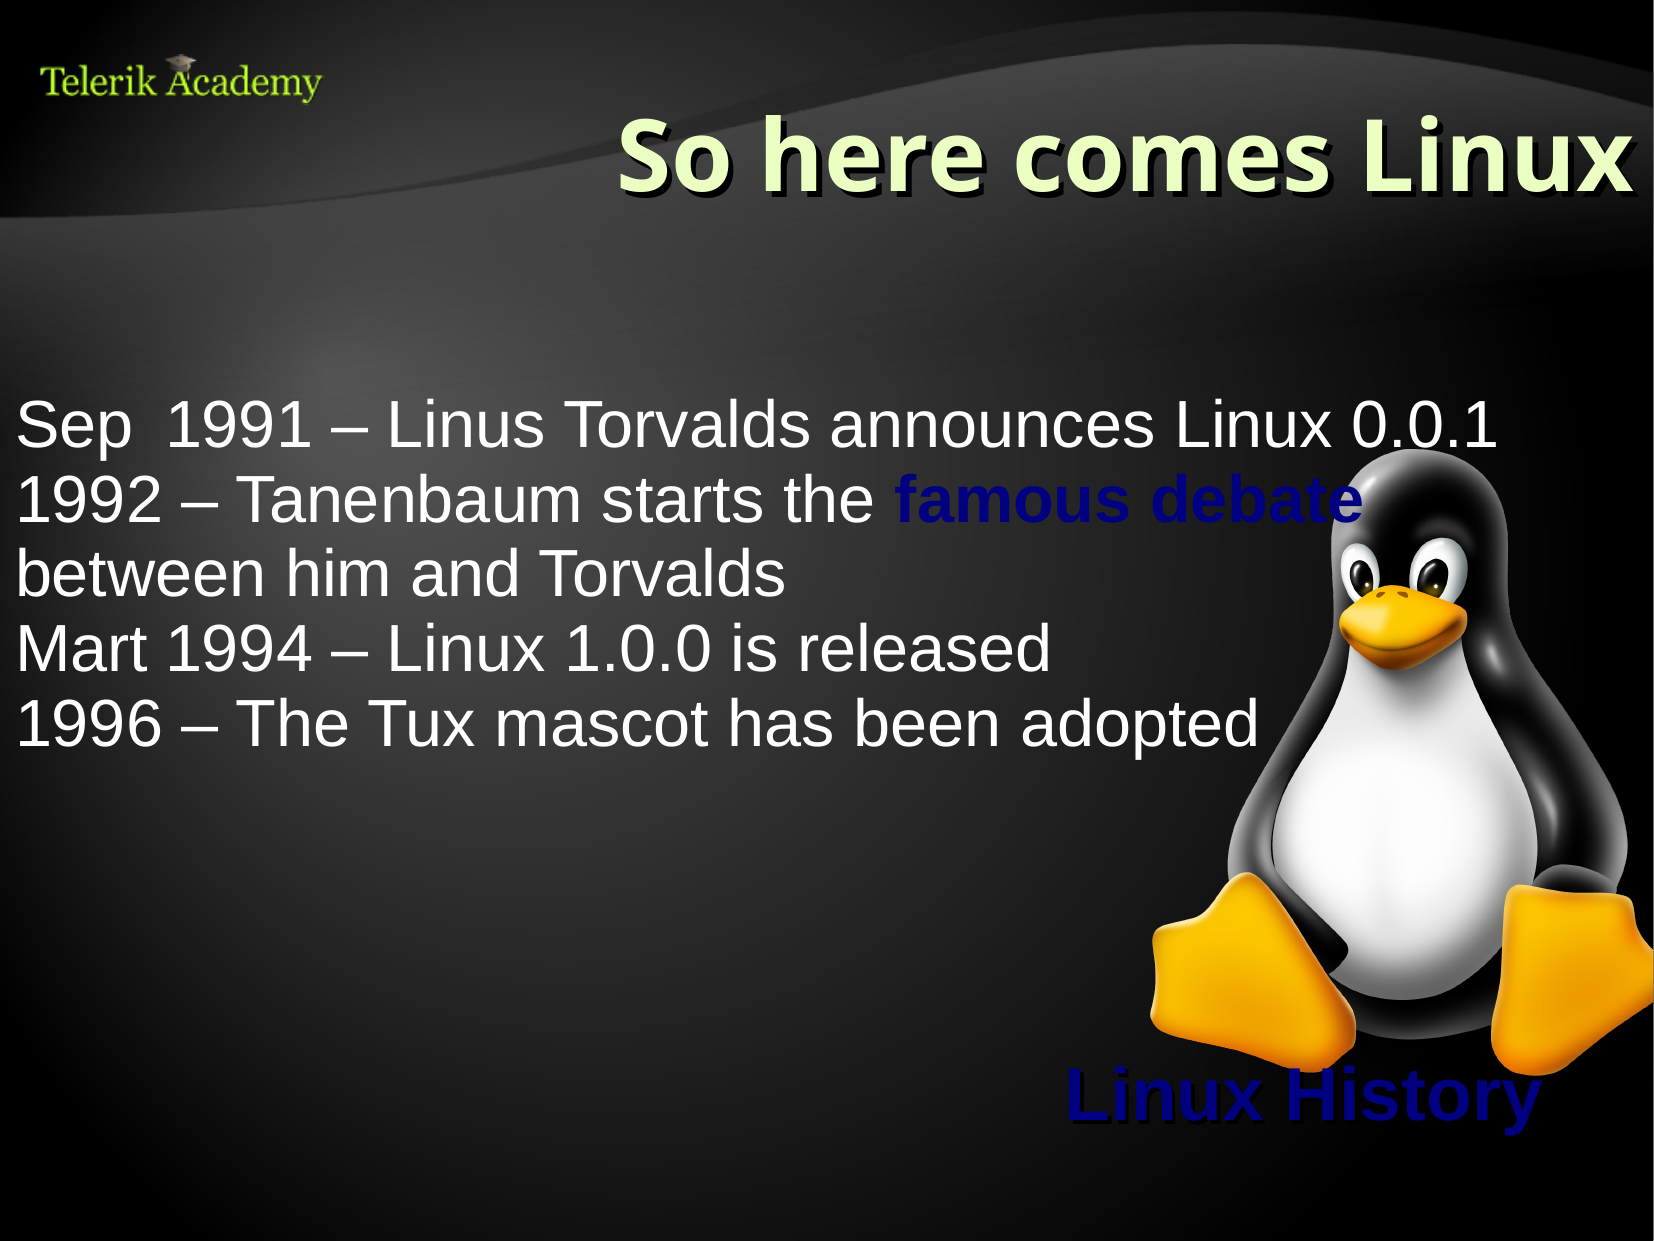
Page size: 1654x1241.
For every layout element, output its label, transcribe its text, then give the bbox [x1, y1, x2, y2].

picture [0, 0, 1654, 1241]
text_box Linux History [1050, 1045, 1647, 1145]
title So here comes Linux [30, 49, 1636, 257]
subtitle Sep 1991 – Linus Torvalds announces Linux 0.0.1 1992 – Tanenbaum starts the famous debate between him and Torvalds Mart 1994 – Linux 1.0.0 is released 1996 – The Tux mascot has been adopted [15, 326, 1606, 1046]
